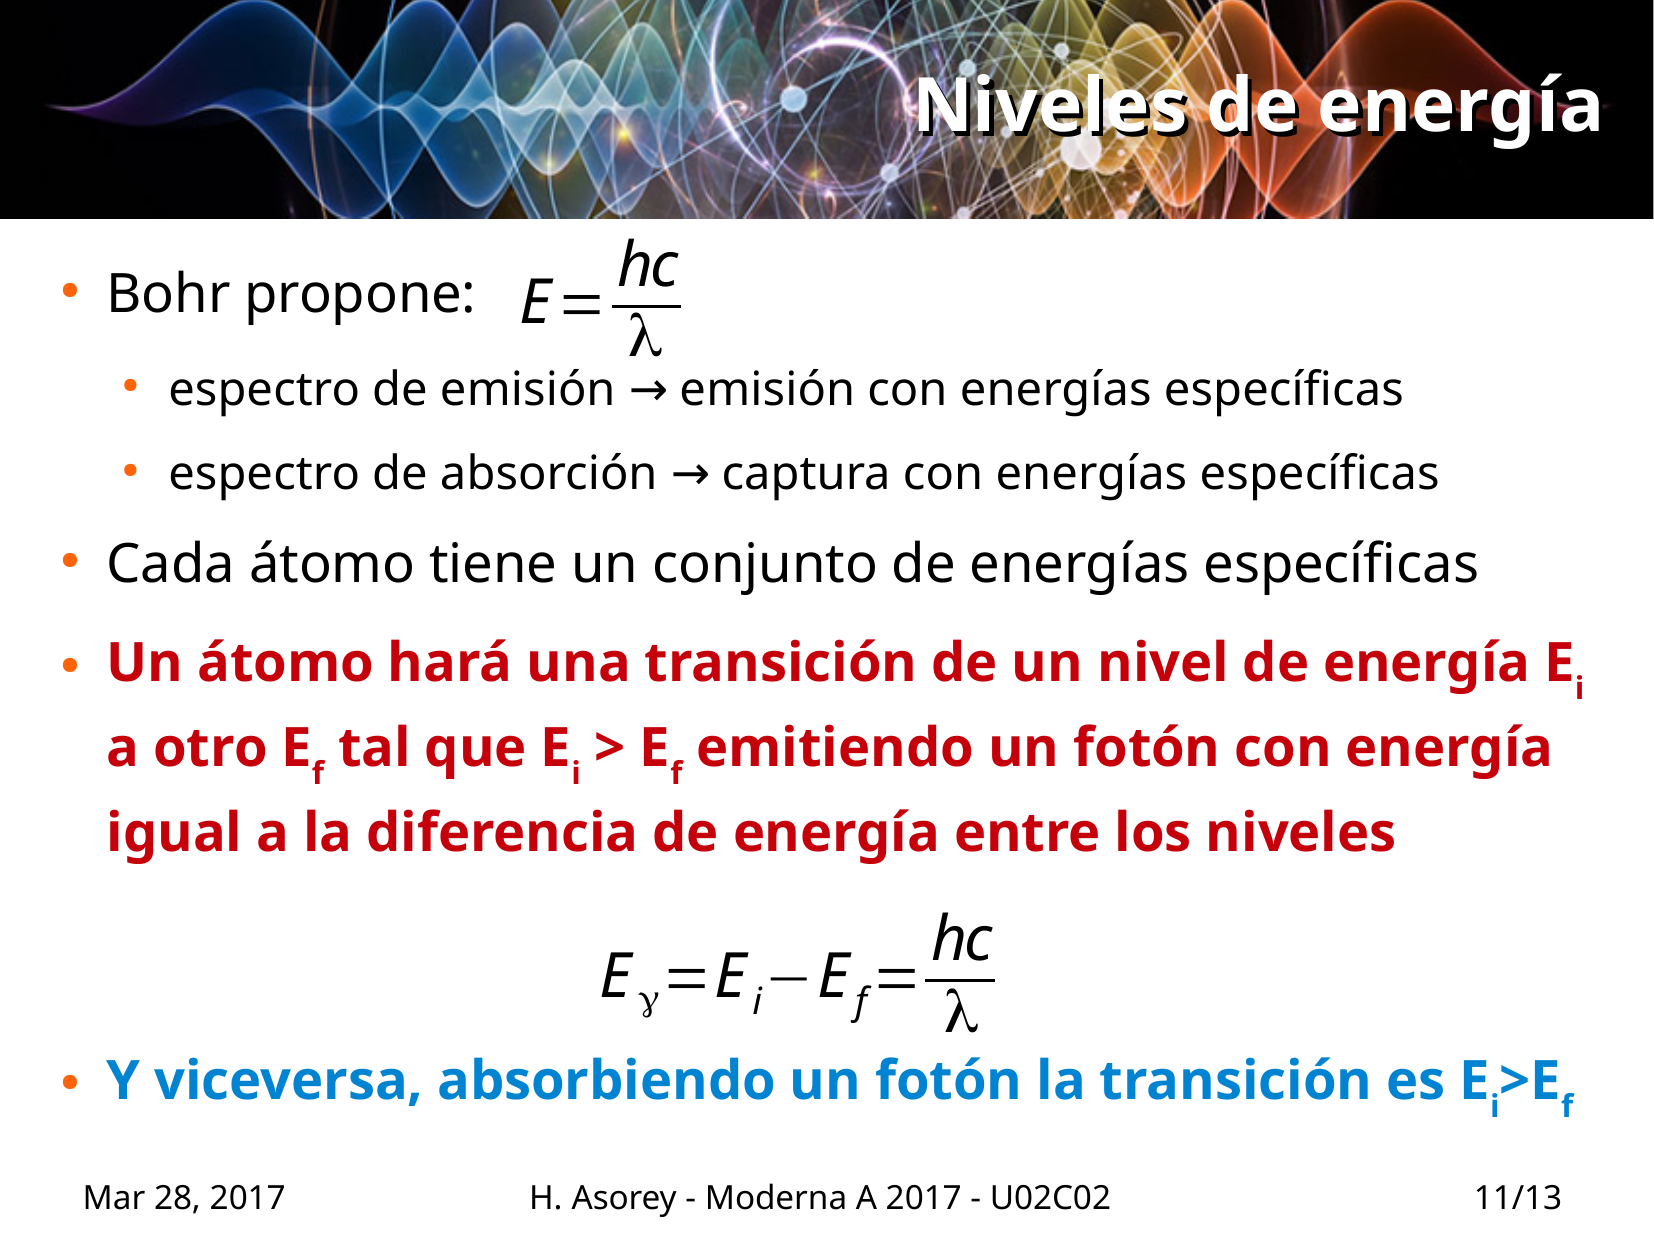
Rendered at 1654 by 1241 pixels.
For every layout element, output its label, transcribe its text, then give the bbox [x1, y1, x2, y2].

title Niveles de energía [45, 15, 1606, 191]
chart [511, 225, 691, 361]
picture [0, 0, 1654, 219]
list Bohr propone: espectro de emisión → emisión con energías específicas espectro de absorción → captura con energías específicas Cada átomo tiene un conjunto de energías específicas Un átomo hará una transición de un nivel de energía Ei a otro Ef tal que Ei > Ef emitiendo un fotón con energía igual a la diferencia de energía entre los niveles Y viceversa, absorbiendo un fotón la transición es Ei>Ef [45, 255, 1606, 1156]
chart [591, 899, 1006, 1036]
